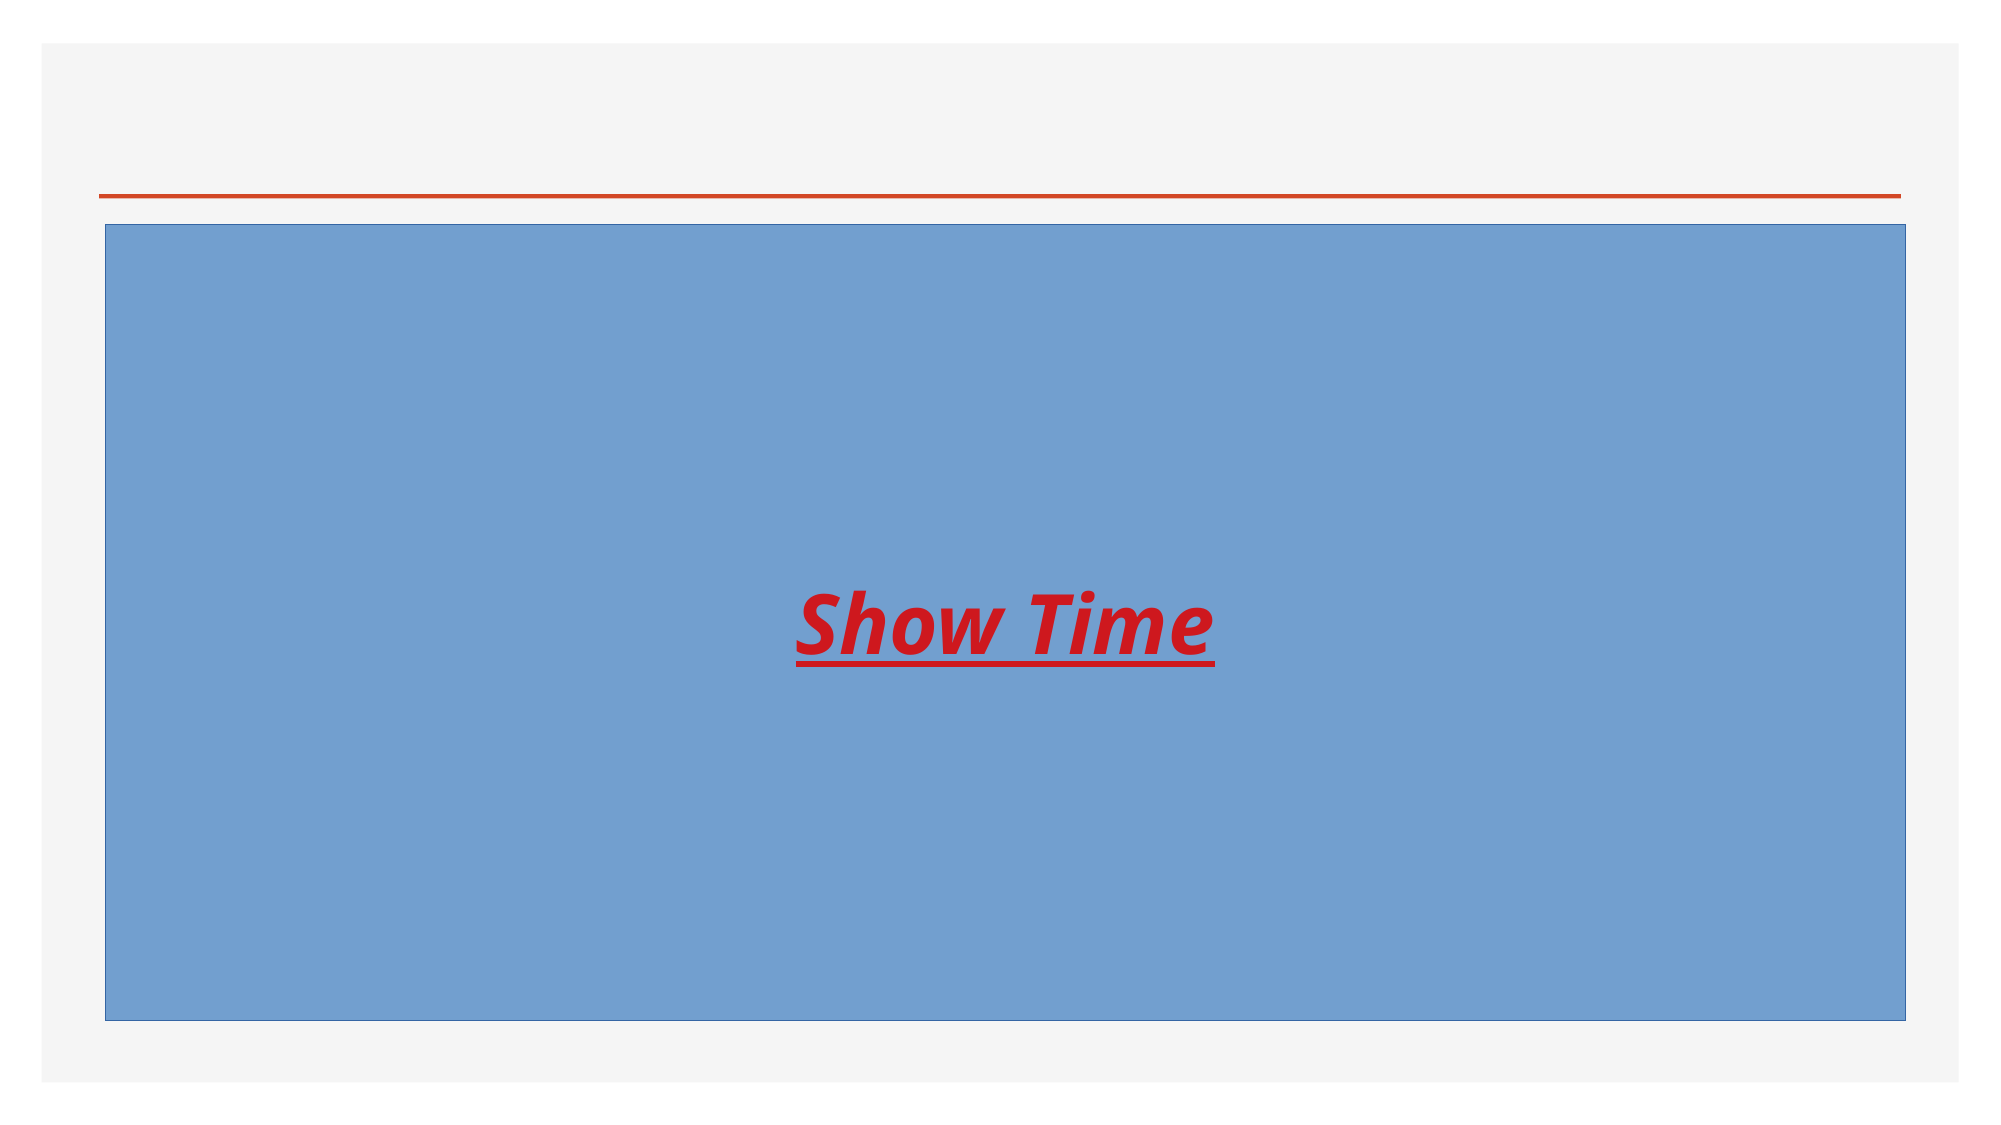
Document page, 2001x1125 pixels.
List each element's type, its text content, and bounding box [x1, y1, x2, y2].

text_box Show Time [105, 224, 1906, 1021]
